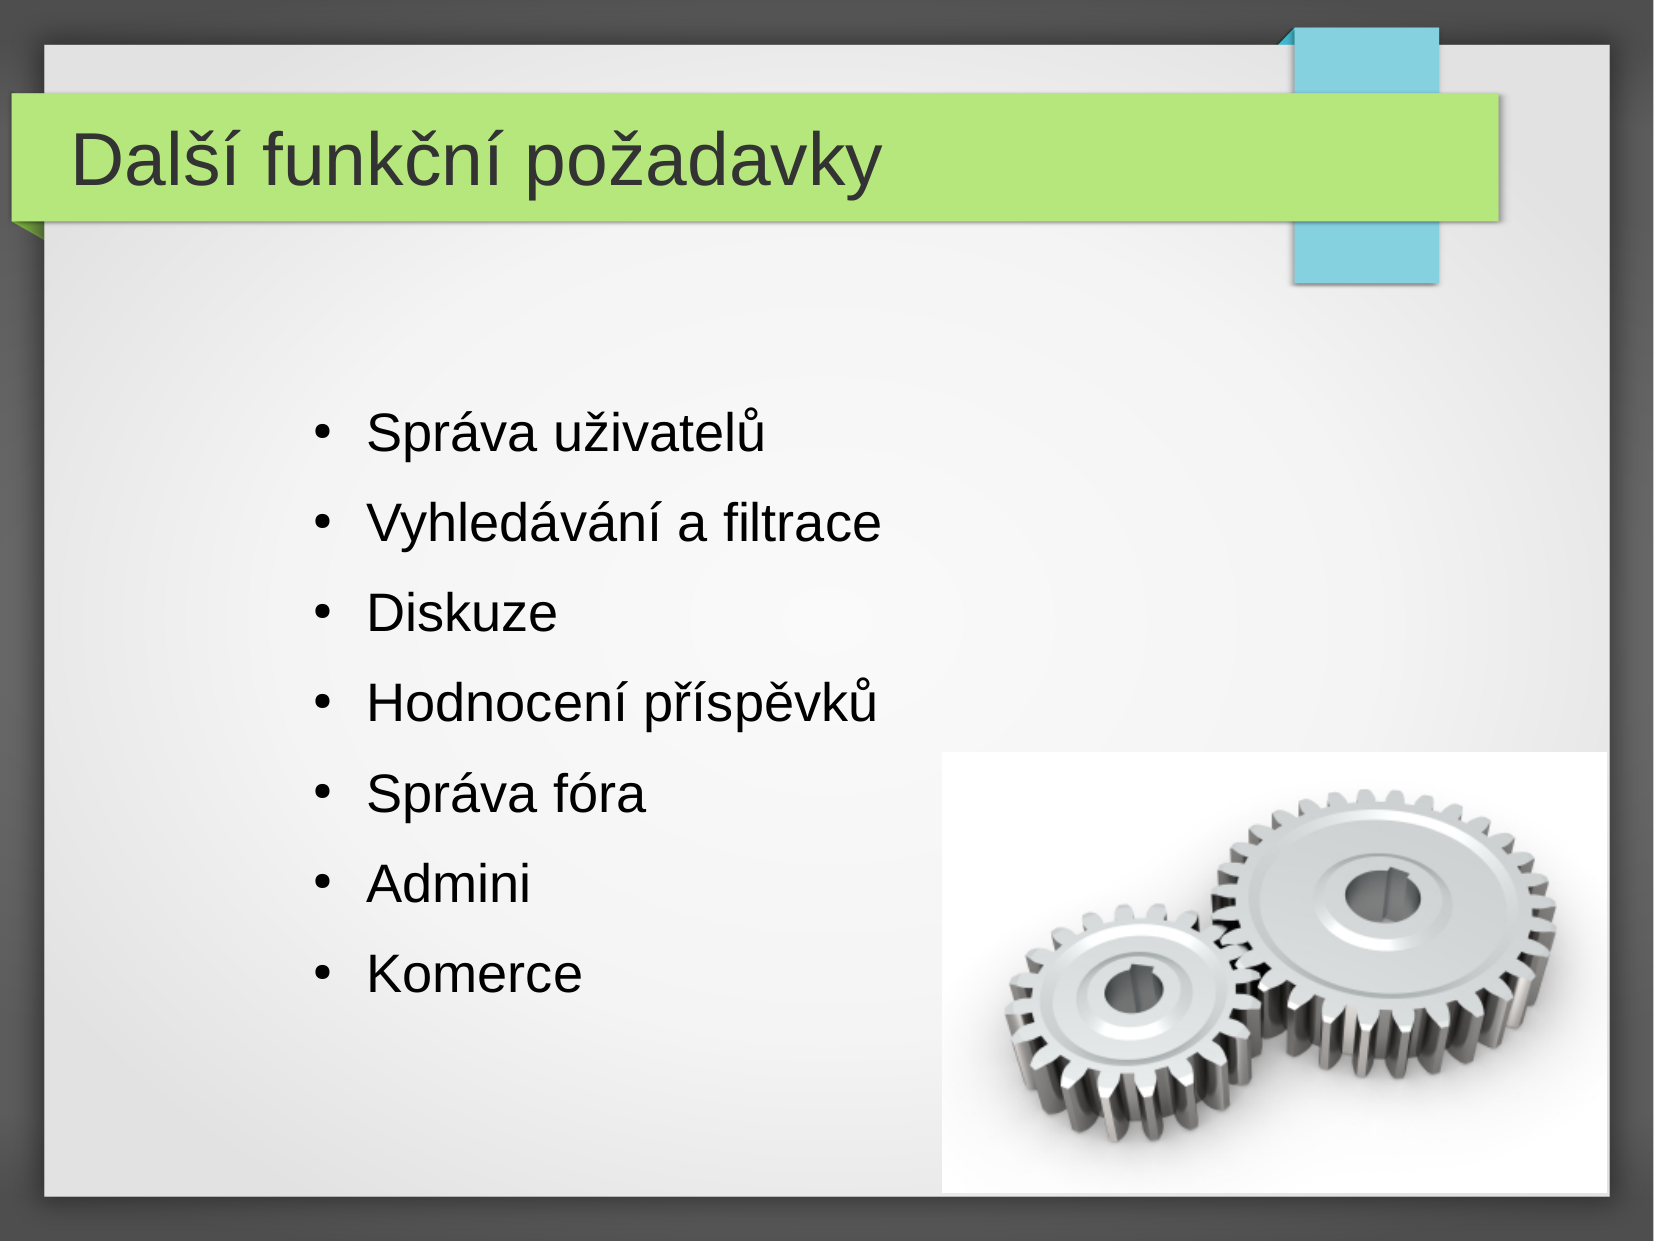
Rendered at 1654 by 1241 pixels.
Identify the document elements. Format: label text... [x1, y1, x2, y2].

title Další funkční požadavky [70, 106, 1229, 213]
picture [0, 0, 1654, 1241]
list Správa uživatelů Vyhledávání a filtrace Diskuze Hodnocení příspěvků Správa fóra Admini Komerce [295, 402, 1501, 1028]
